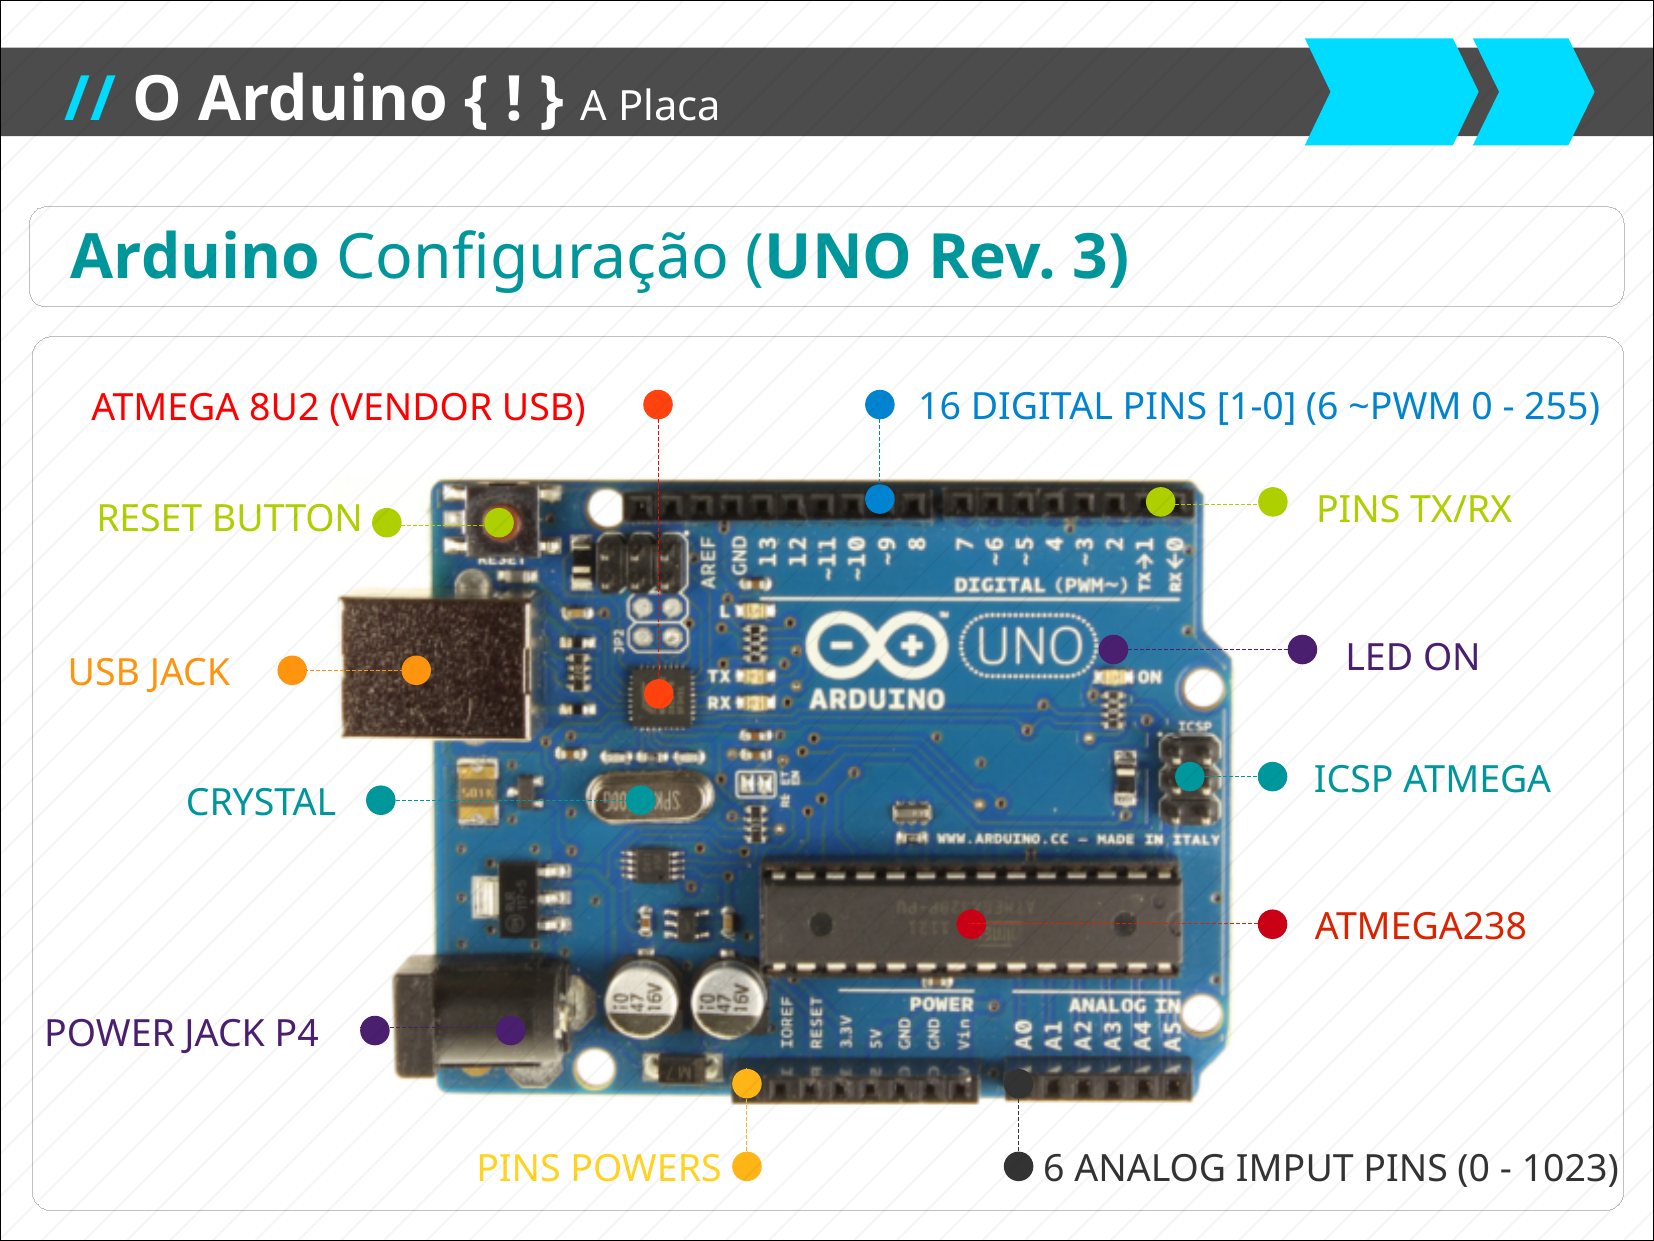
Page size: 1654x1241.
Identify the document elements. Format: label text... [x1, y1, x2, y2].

text_box // O Arduino { ! } A Placa [50, 32, 791, 144]
text_box [0, 0, 1654, 1241]
